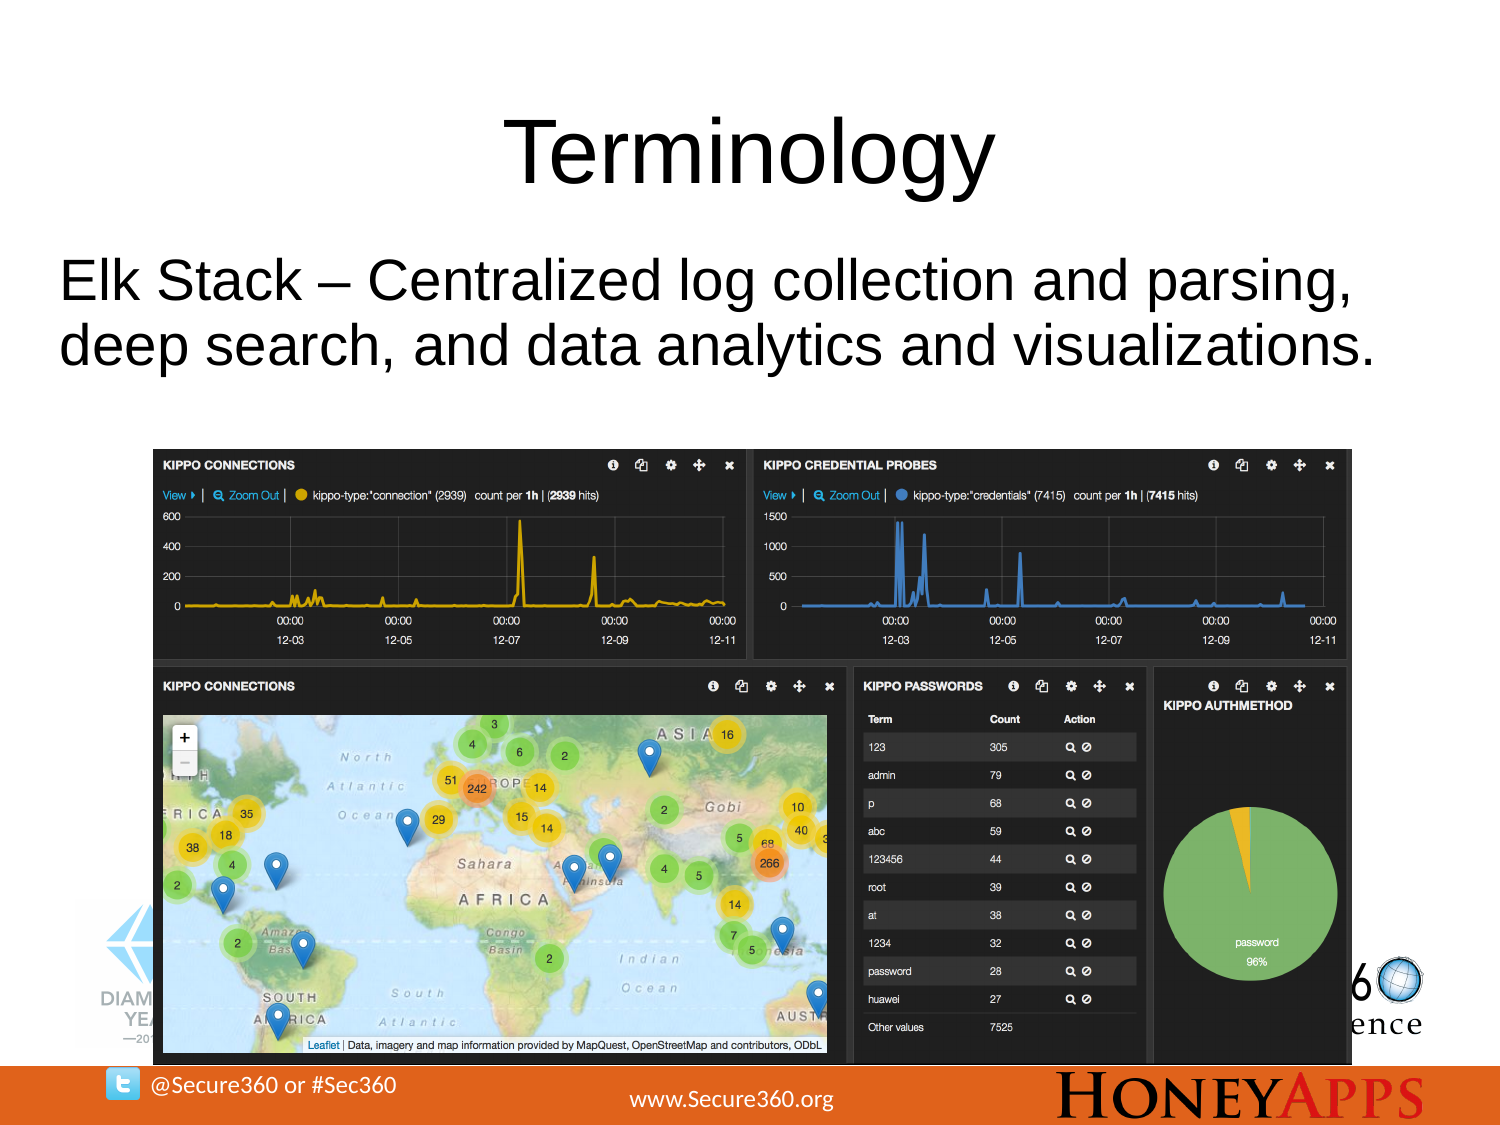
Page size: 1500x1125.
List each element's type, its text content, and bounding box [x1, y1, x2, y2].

picture [75, 449, 1486, 1125]
title Terminology [112, 94, 1388, 211]
picture [106, 1067, 140, 1100]
text_box Elk Stack – Centralized log collection and parsing, deep search, and data analytics and visualizations. [45, 239, 1458, 459]
